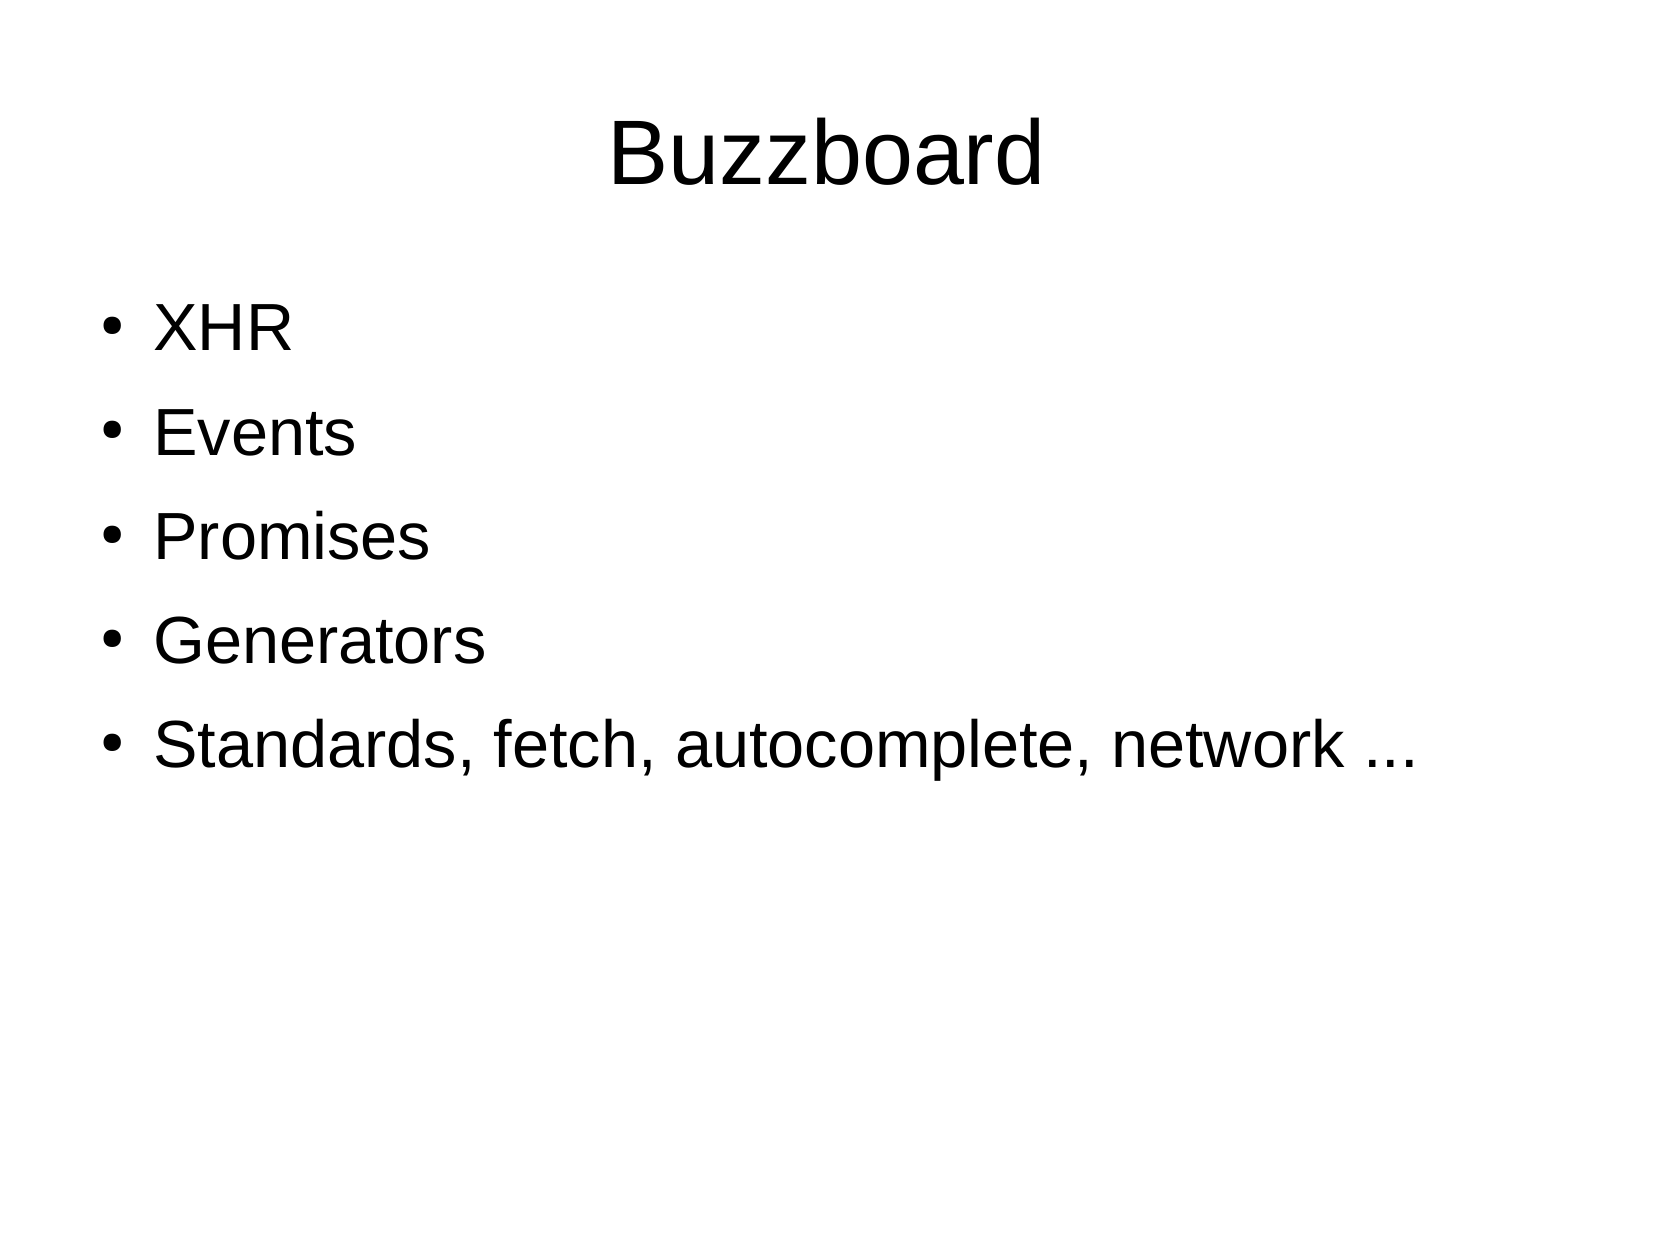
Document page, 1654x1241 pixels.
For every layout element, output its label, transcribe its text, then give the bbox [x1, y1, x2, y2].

list XHR Events Promises Generators Standards, fetch, autocomplete, network ... [82, 290, 1571, 1010]
title Buzzboard [82, 49, 1571, 257]
